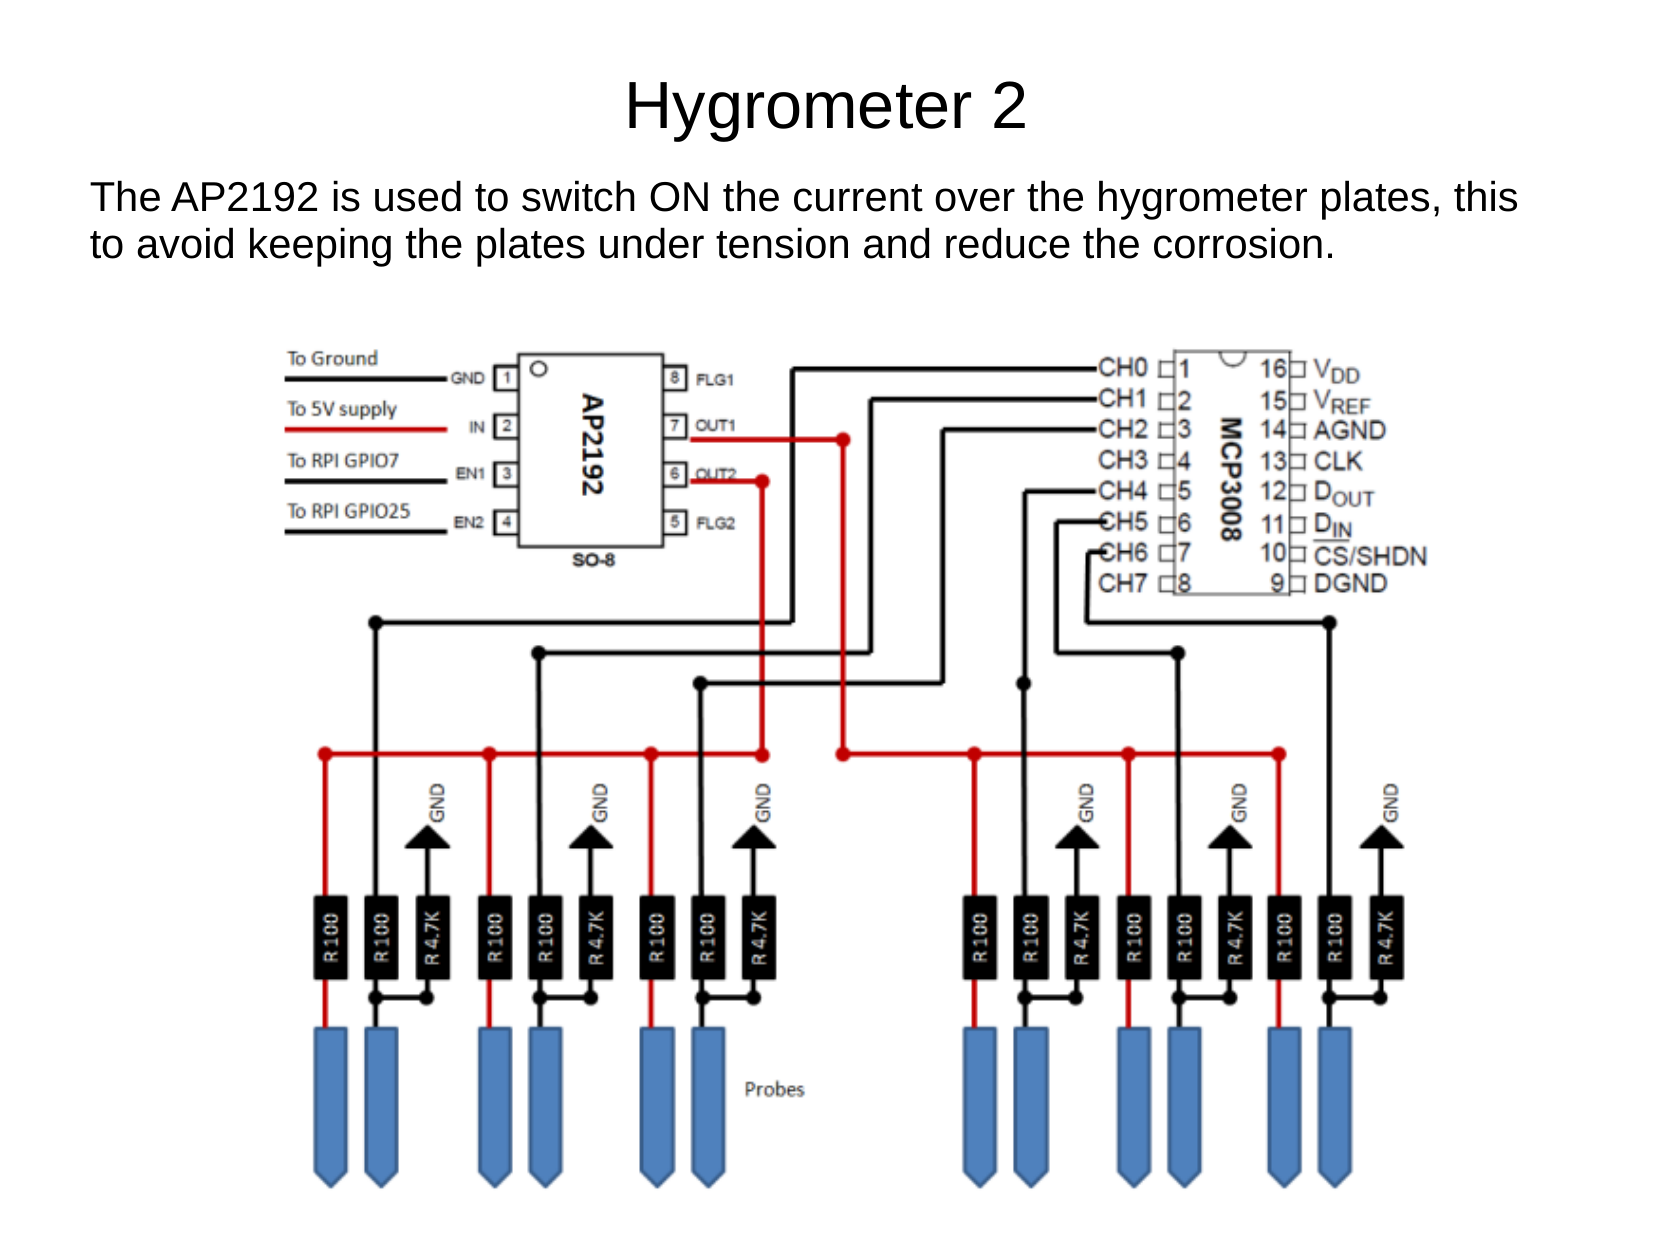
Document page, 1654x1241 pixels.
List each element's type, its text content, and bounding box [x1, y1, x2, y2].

picture [270, 329, 1456, 1201]
title Hygrometer 2 [82, 45, 1571, 167]
text_box The AP2192 is used to switch ON the current over the hygrometer plates, this to avoid keeping the plates under tension and reduce the corrosion. [75, 166, 1553, 276]
